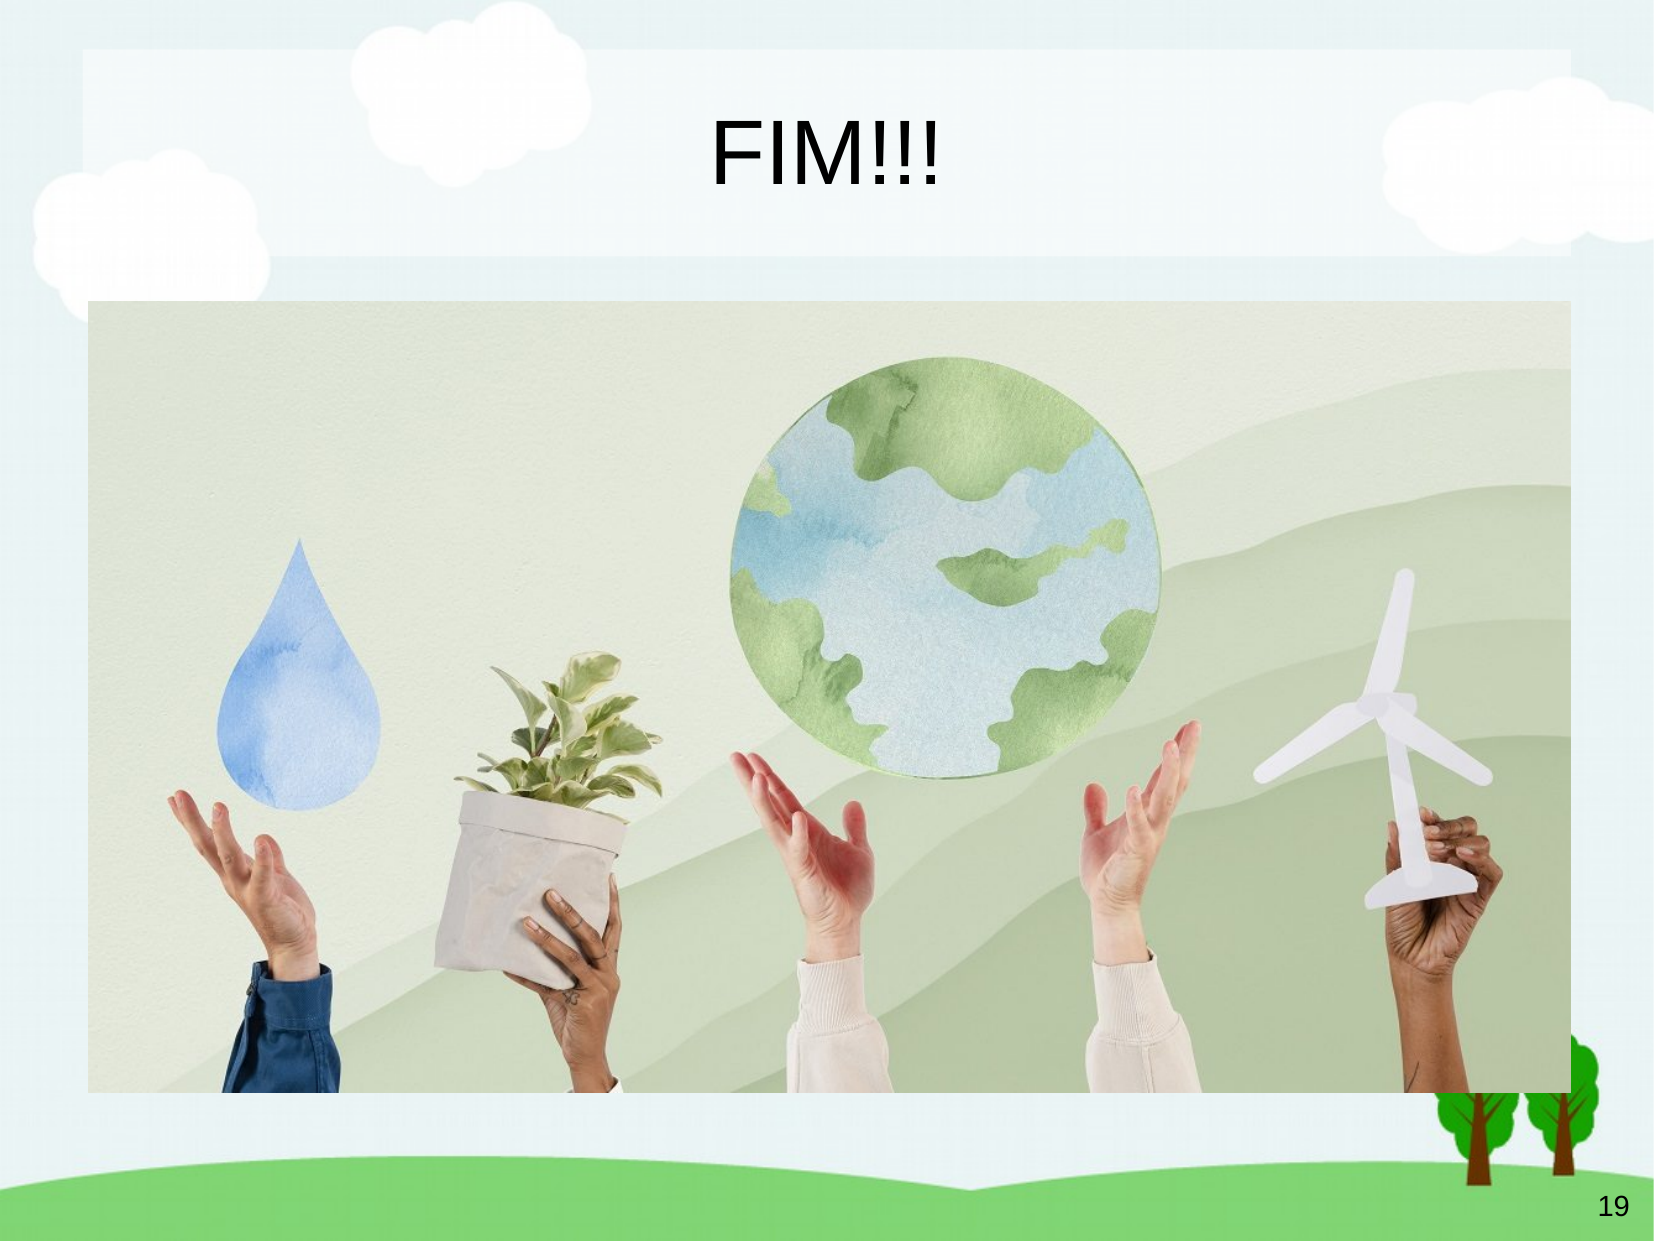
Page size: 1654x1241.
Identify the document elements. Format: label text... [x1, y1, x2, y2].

picture [0, 0, 1654, 1241]
title FIM!!! [82, 49, 1571, 257]
